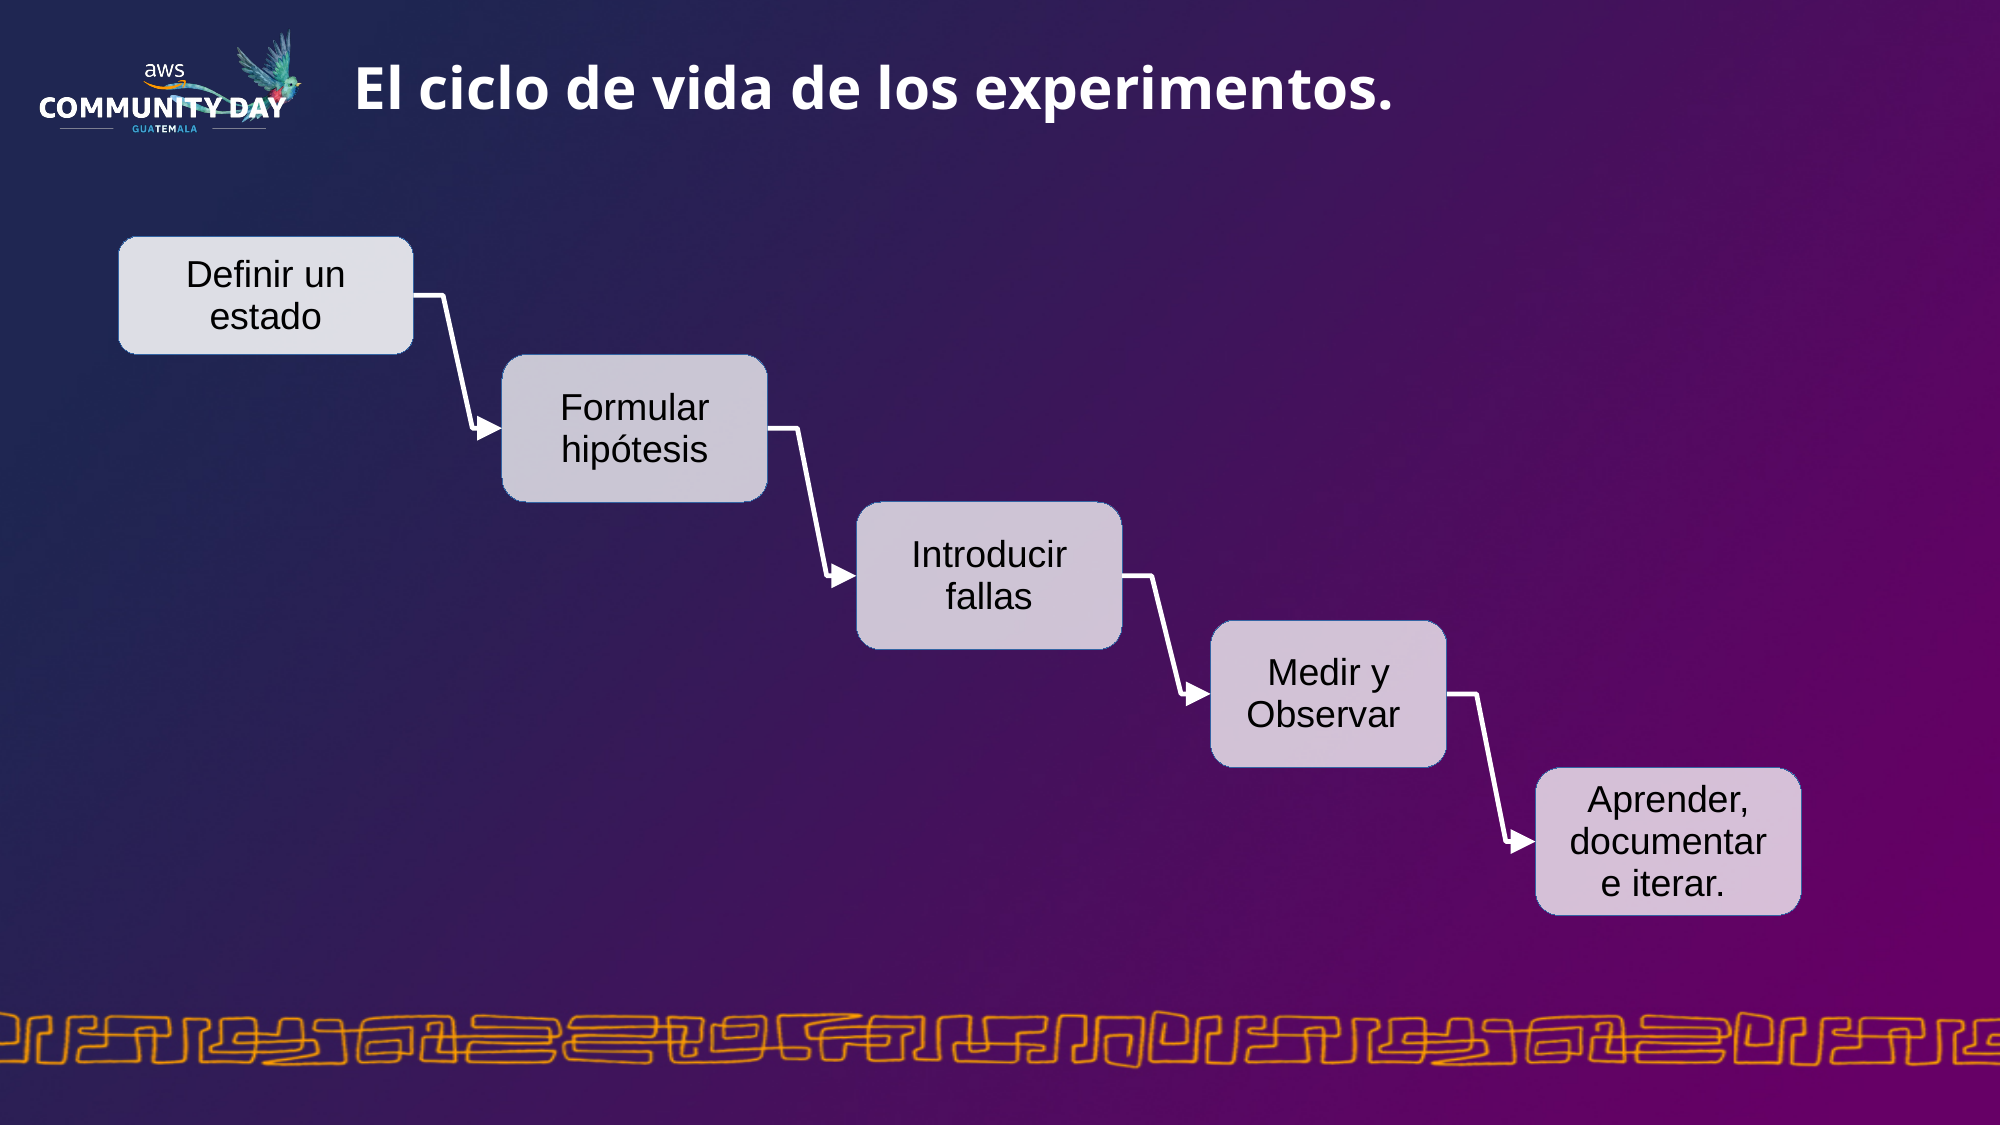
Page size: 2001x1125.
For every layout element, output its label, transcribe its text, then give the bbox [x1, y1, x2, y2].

text_box Medir y Observar [1210, 620, 1447, 768]
picture [0, 0, 2000, 1125]
text_box Introducir fallas [856, 501, 1123, 650]
text_box Aprender, documentar e iterar. [1535, 767, 1802, 916]
text_box El ciclo de vida de los experimentos. [353, 59, 1999, 123]
text_box Definir un estado [118, 236, 414, 355]
text_box Formular hipótesis [501, 354, 768, 503]
